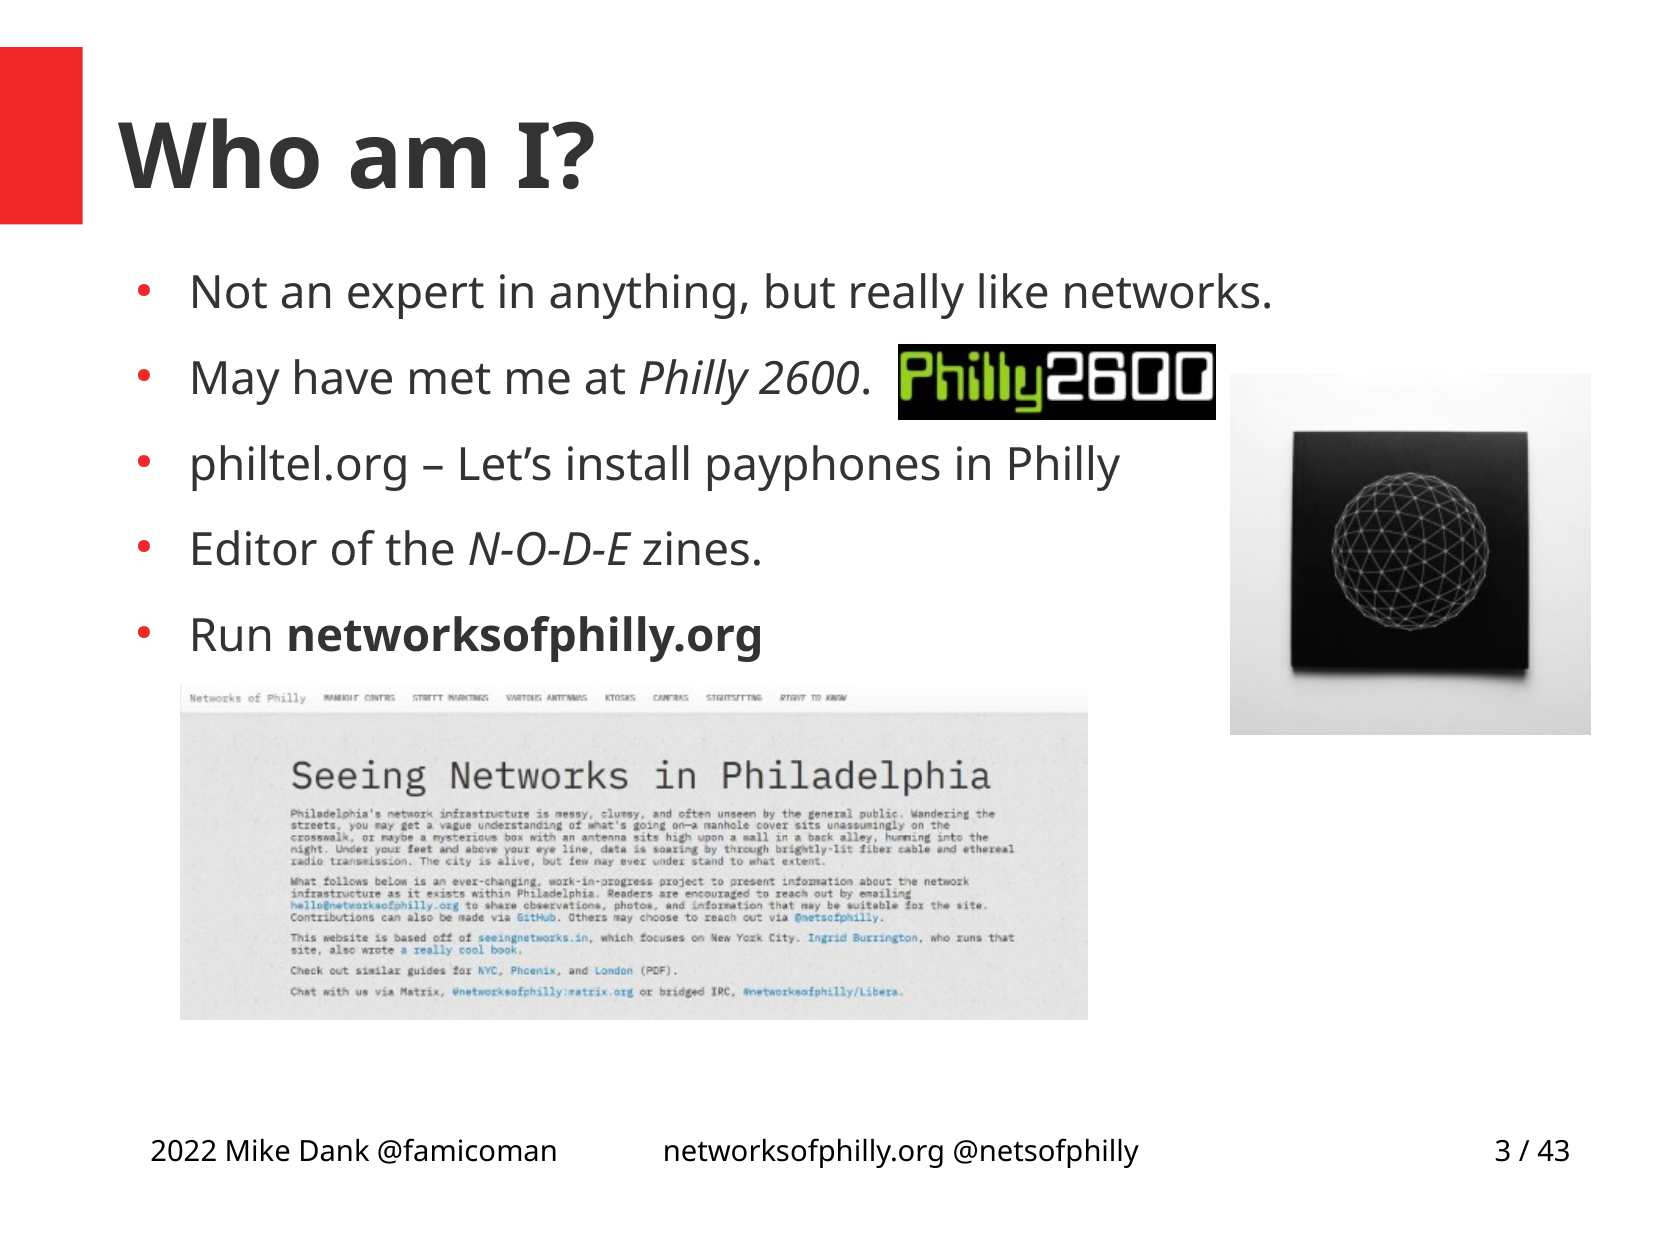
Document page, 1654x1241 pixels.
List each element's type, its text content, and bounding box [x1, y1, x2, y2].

picture [898, 344, 1216, 421]
list Not an expert in anything, but really like networks. May have met me at Philly 2600. philtel.org – Let’s install payphones in Philly Editor of the N-O-D-E zines. Run networksofphilly.org [118, 259, 1536, 980]
picture [180, 684, 1088, 1021]
picture [1230, 374, 1591, 736]
title Who am I? [118, 49, 1571, 257]
